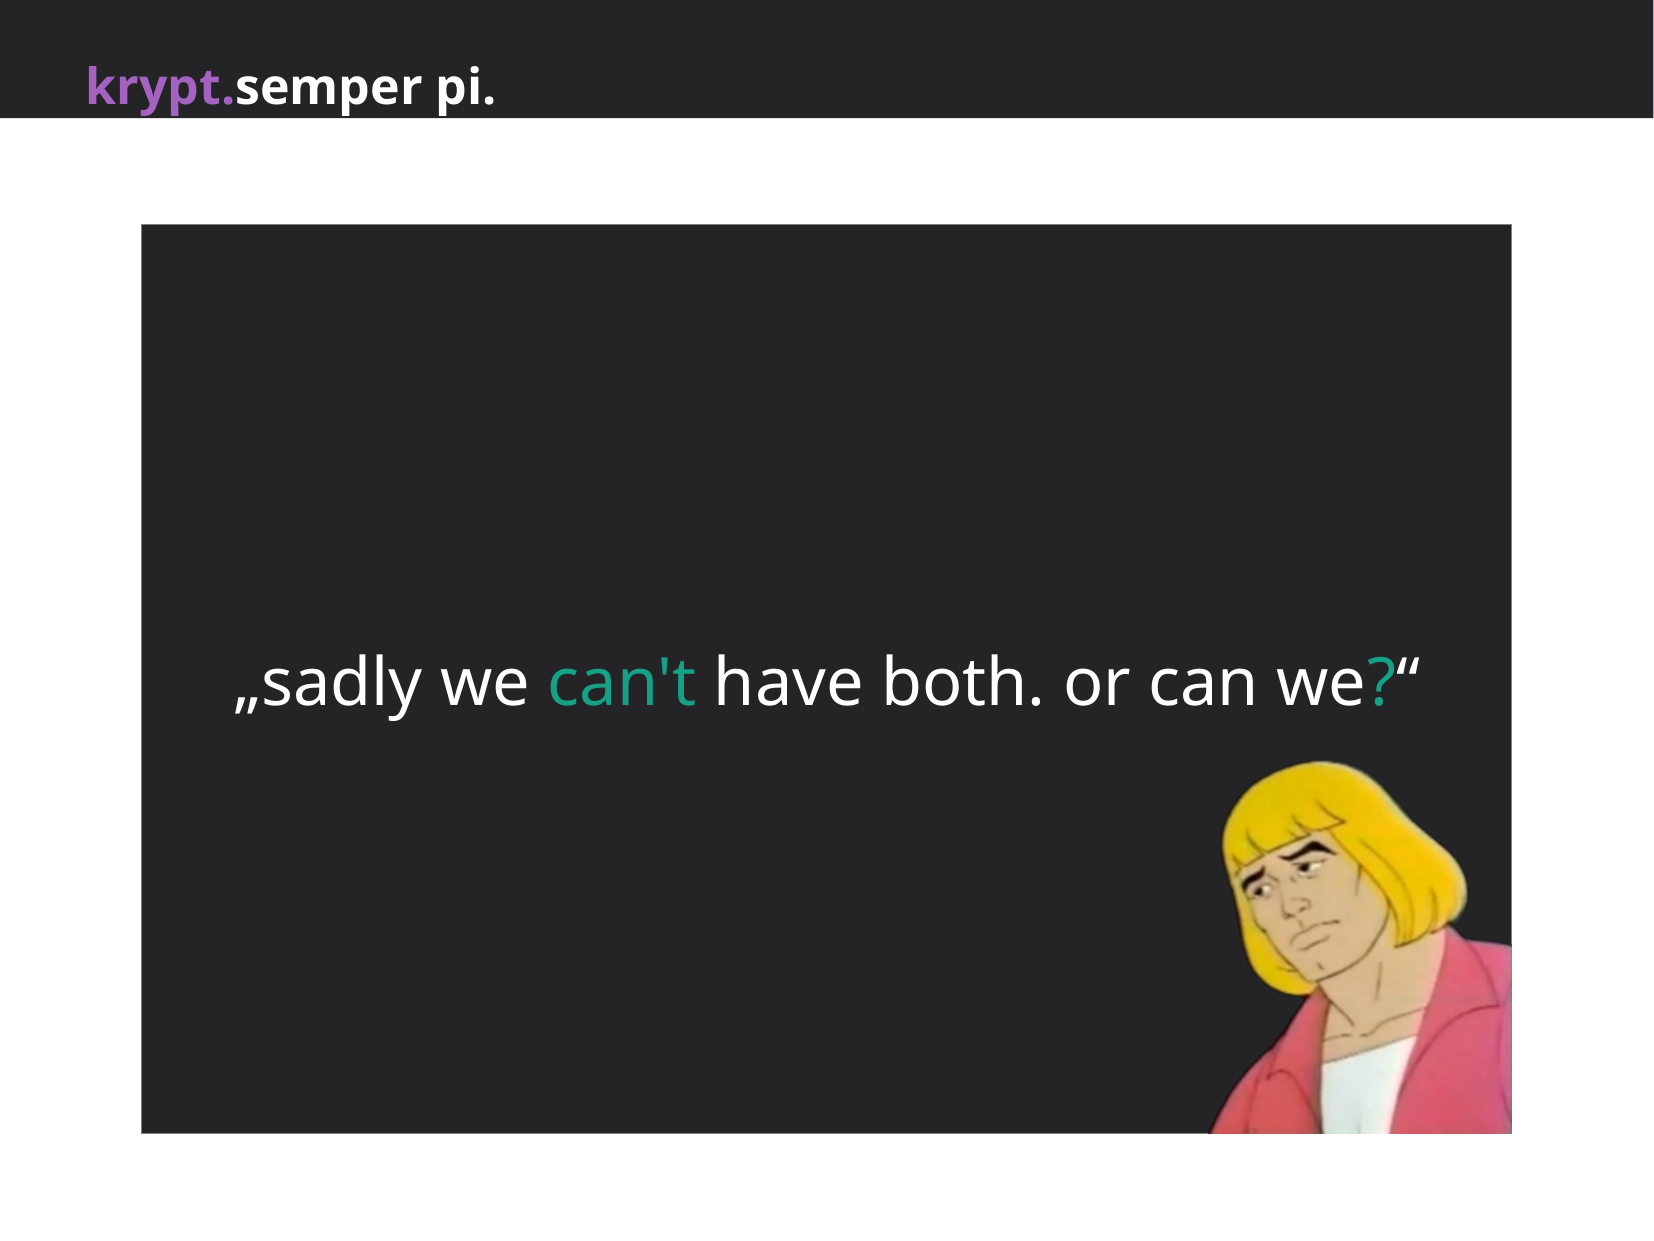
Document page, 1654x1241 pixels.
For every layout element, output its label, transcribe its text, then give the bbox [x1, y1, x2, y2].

text_box [165, 531, 1441, 1087]
text_box „sadly we can't have both. or can we?“ [141, 224, 1512, 1134]
text_box [0, 0, 1654, 119]
picture [1043, 665, 1512, 1134]
text_box krypt.semper pi. [70, 43, 544, 119]
